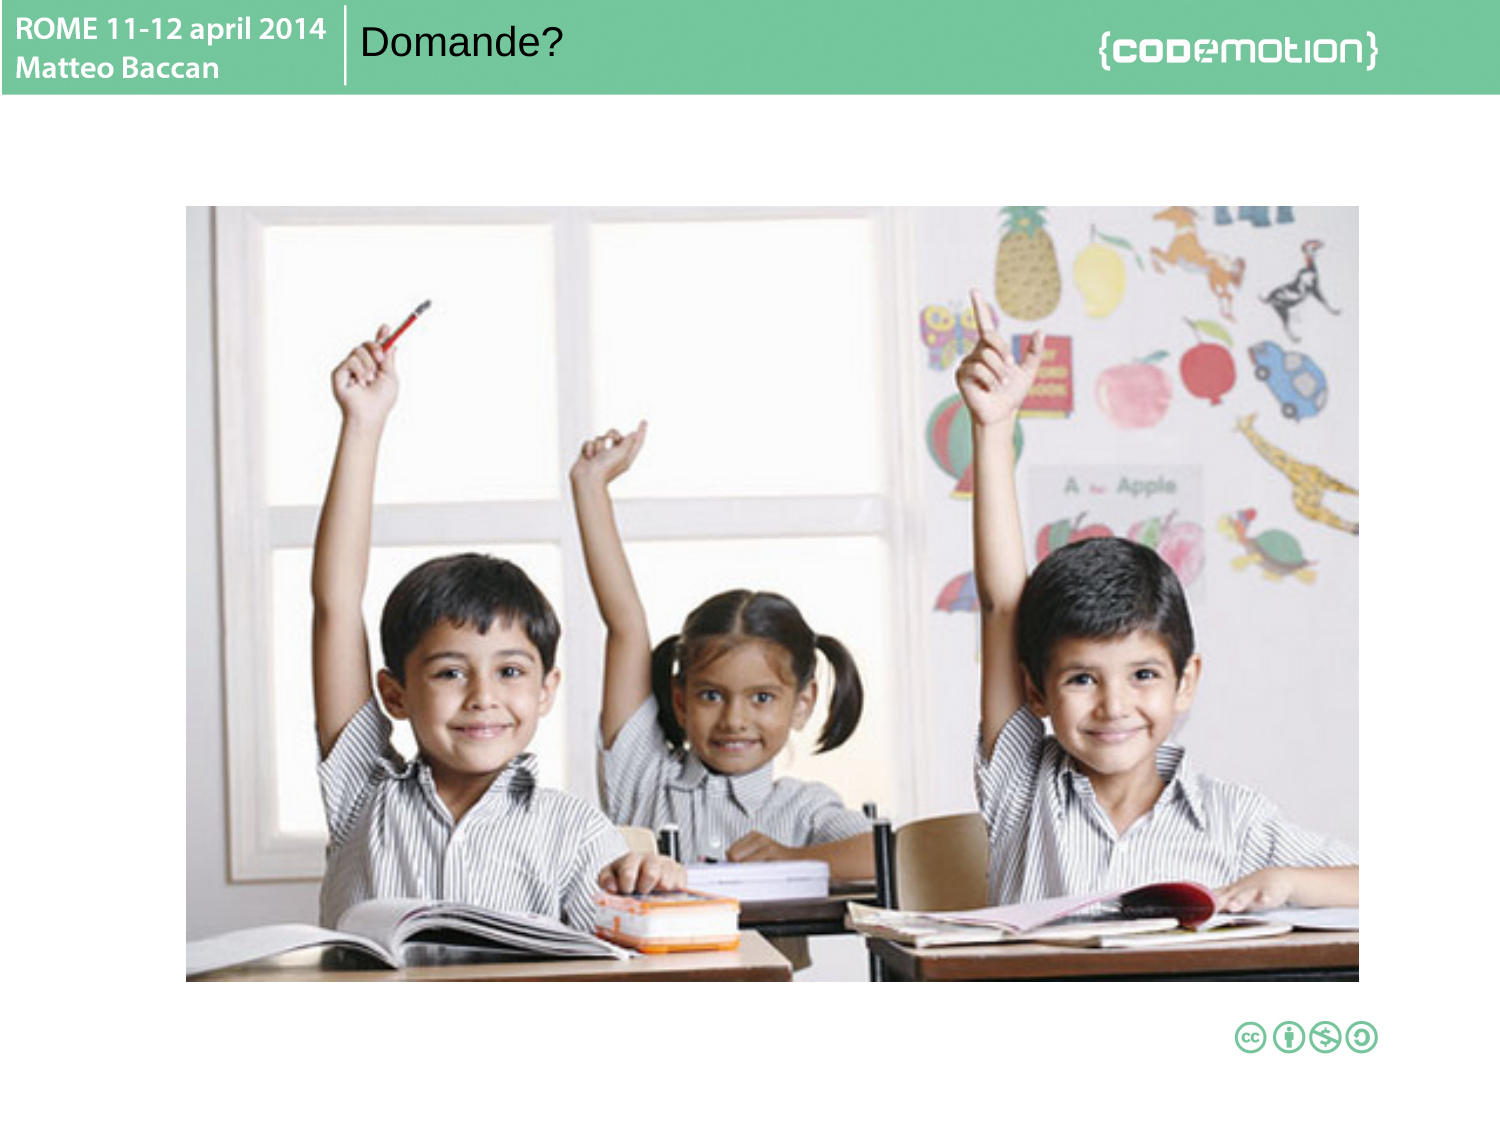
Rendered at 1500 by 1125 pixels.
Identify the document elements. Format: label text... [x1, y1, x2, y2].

picture [2, 0, 1500, 1125]
list Domande? [345, 11, 1371, 87]
